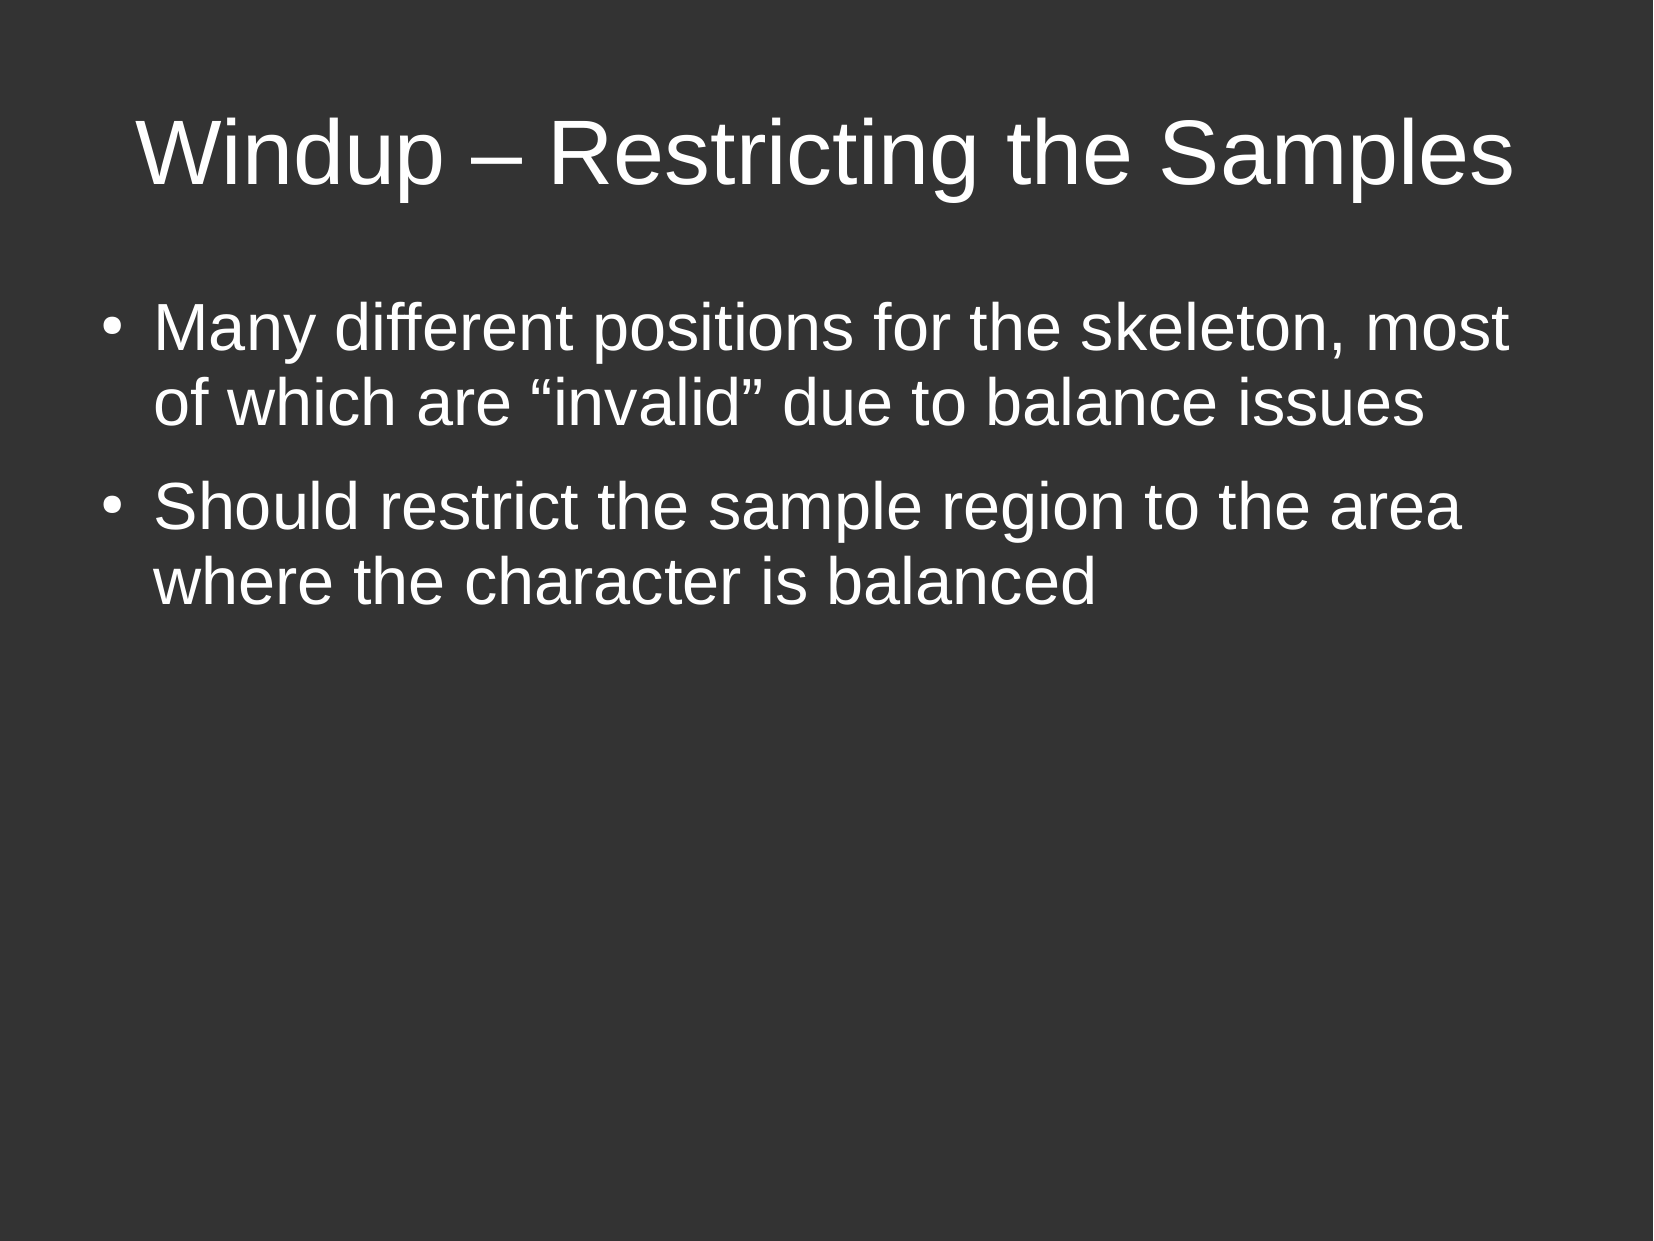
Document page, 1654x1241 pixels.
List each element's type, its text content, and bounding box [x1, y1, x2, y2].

title Windup – Restricting the Samples [82, 49, 1571, 257]
list Many different positions for the skeleton, most of which are “invalid” due to balance issues Should restrict the sample region to the area where the character is balanced [82, 290, 1571, 1109]
